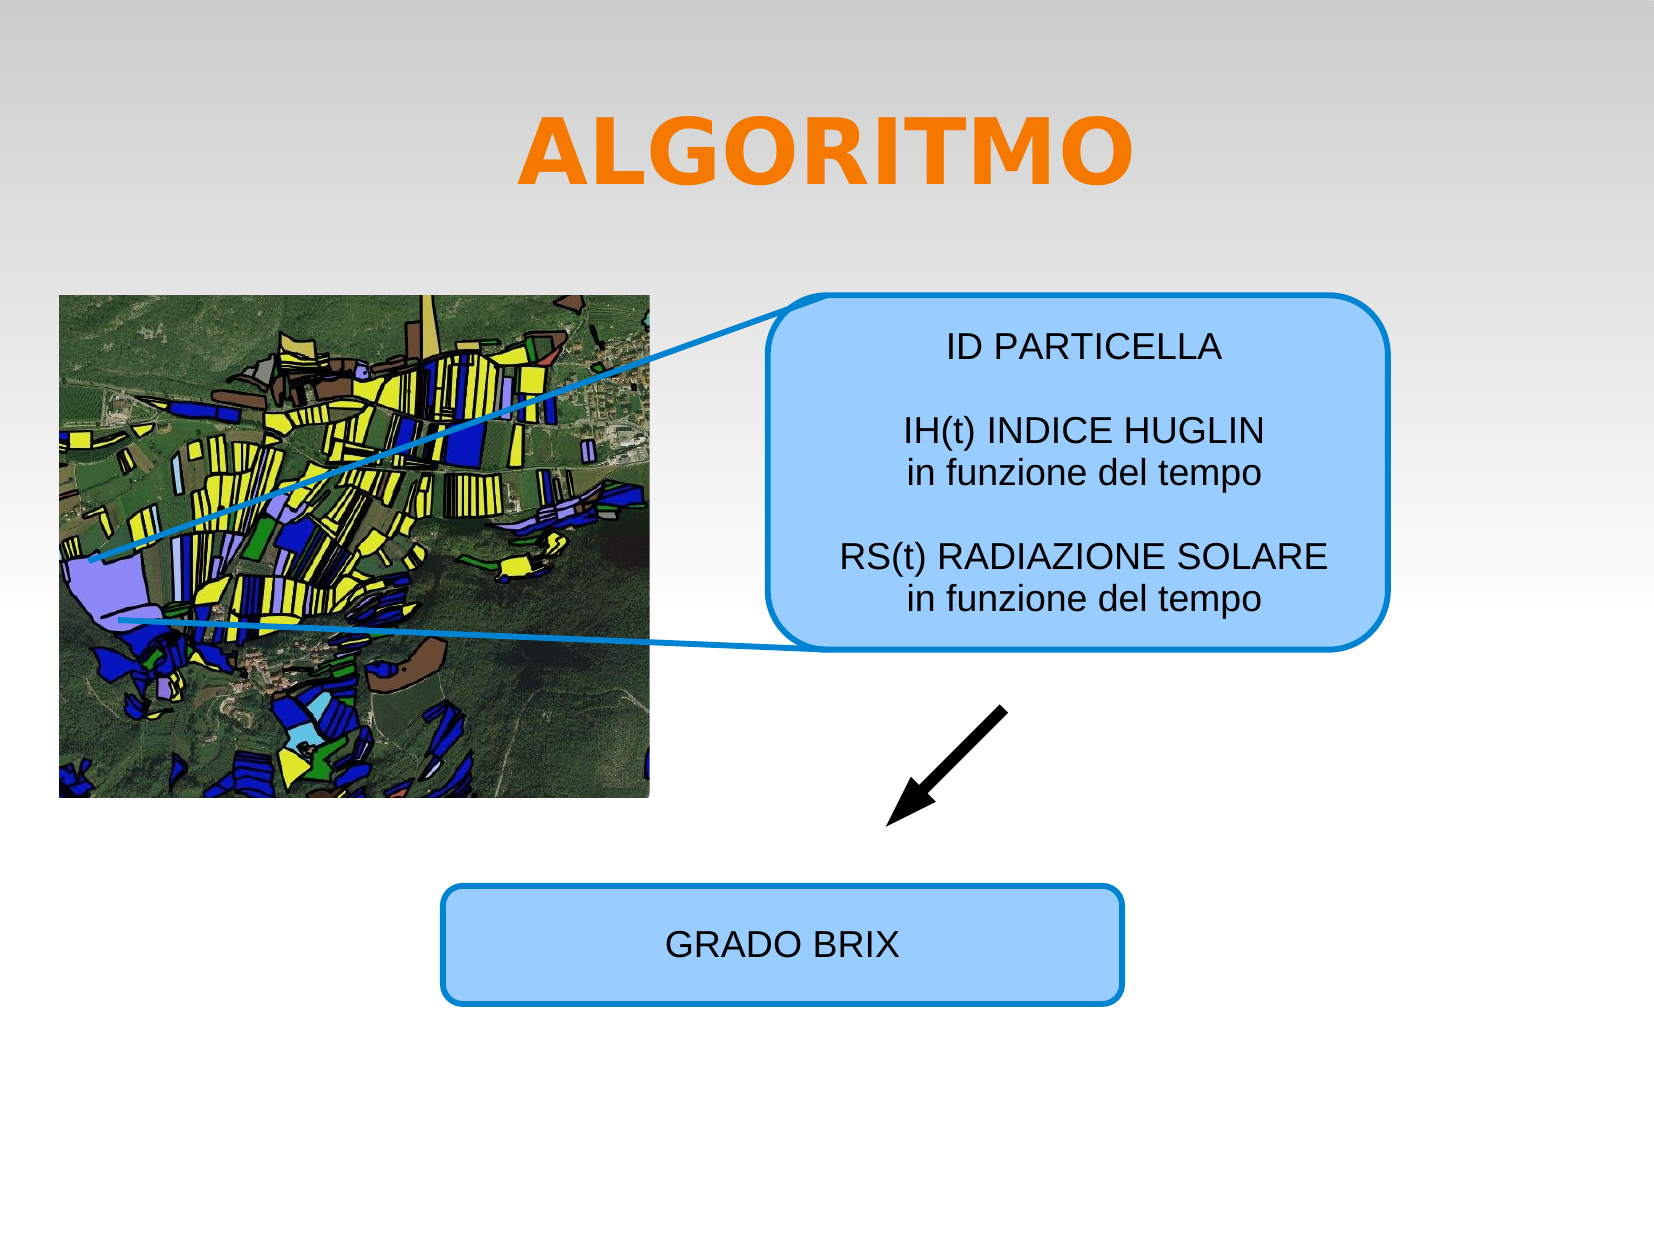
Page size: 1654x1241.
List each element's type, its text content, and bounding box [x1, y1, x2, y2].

picture [59, 295, 650, 798]
title ALGORITMO [82, 46, 1571, 260]
text_box GRADO BRIX [442, 885, 1123, 1004]
text_box ID PARTICELLA IH(t) INDICE HUGLIN in funzione del tempo RS(t) RADIAZIONE SOLARE in funzione del tempo [767, 295, 1388, 650]
